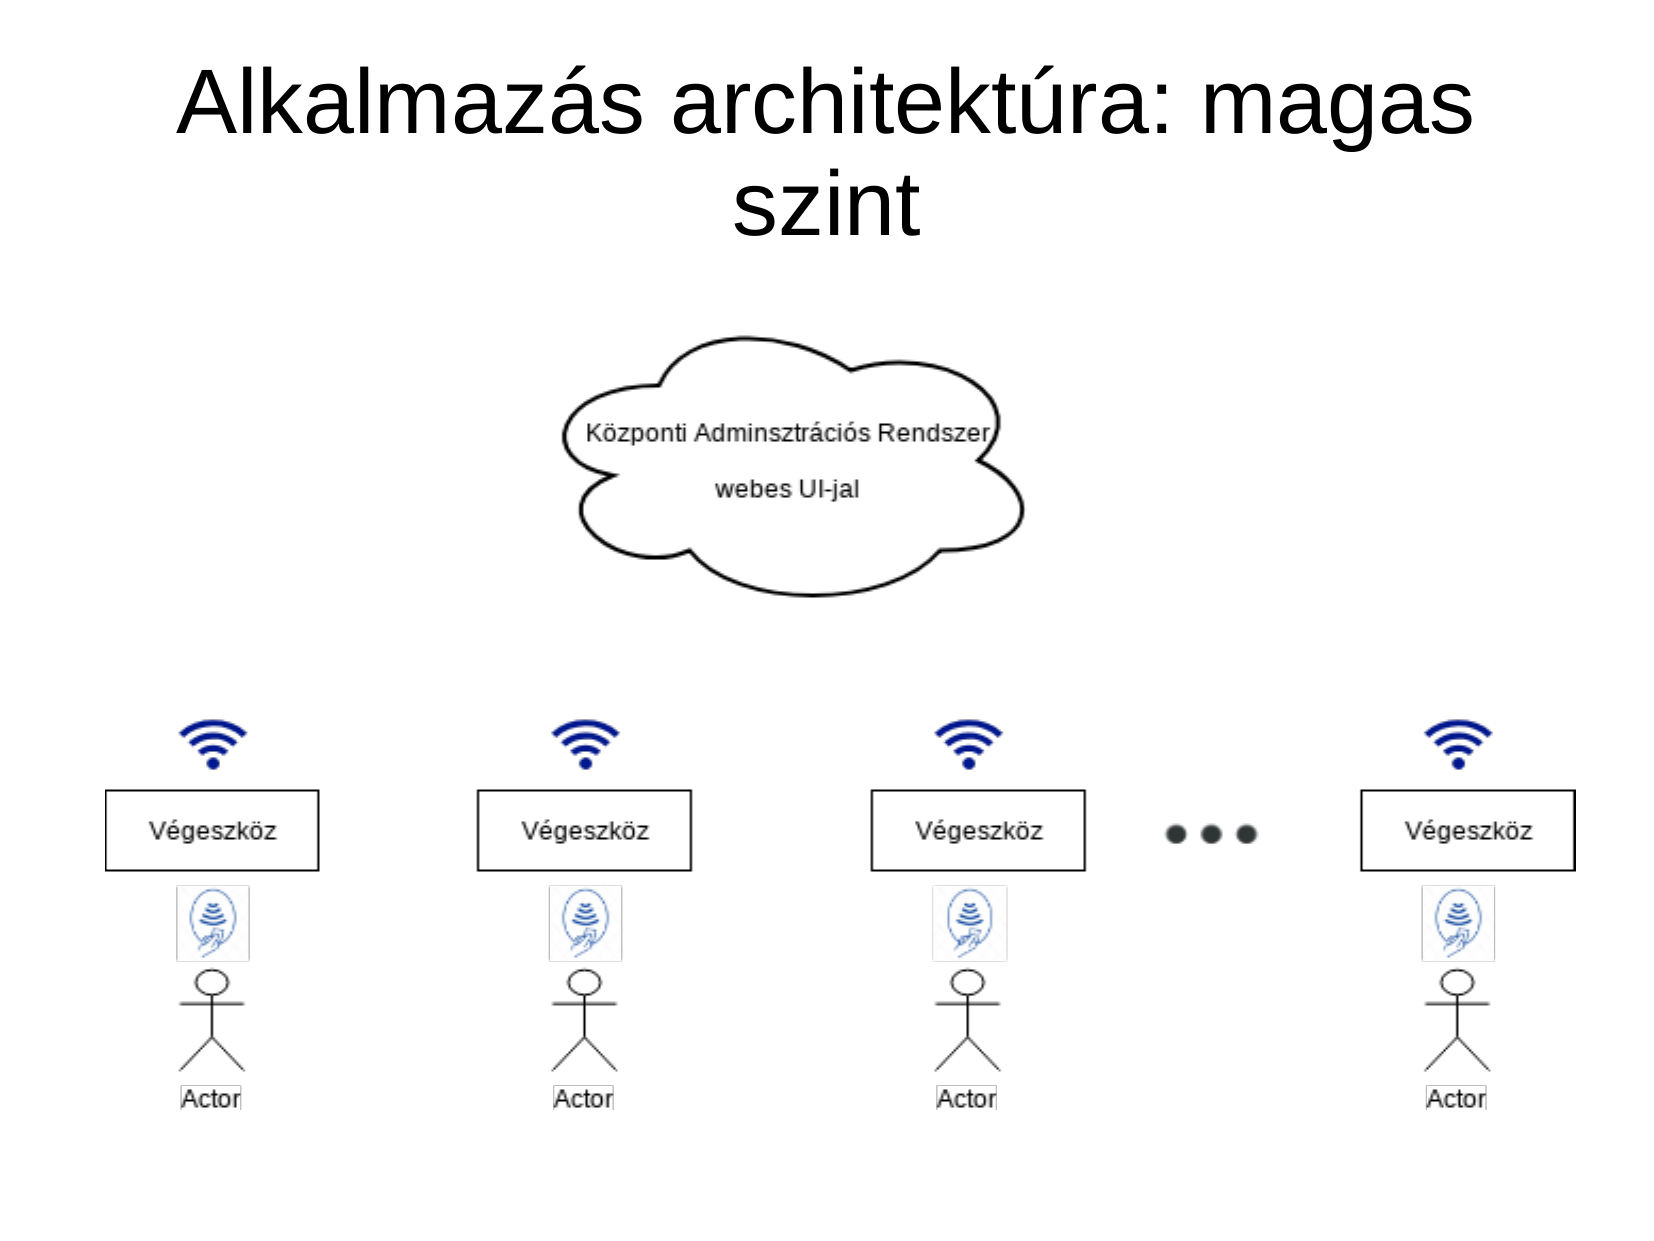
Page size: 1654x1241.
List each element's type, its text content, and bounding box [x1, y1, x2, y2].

picture [105, 308, 1576, 1111]
title Alkalmazás architektúra: magas szint [82, 49, 1571, 257]
